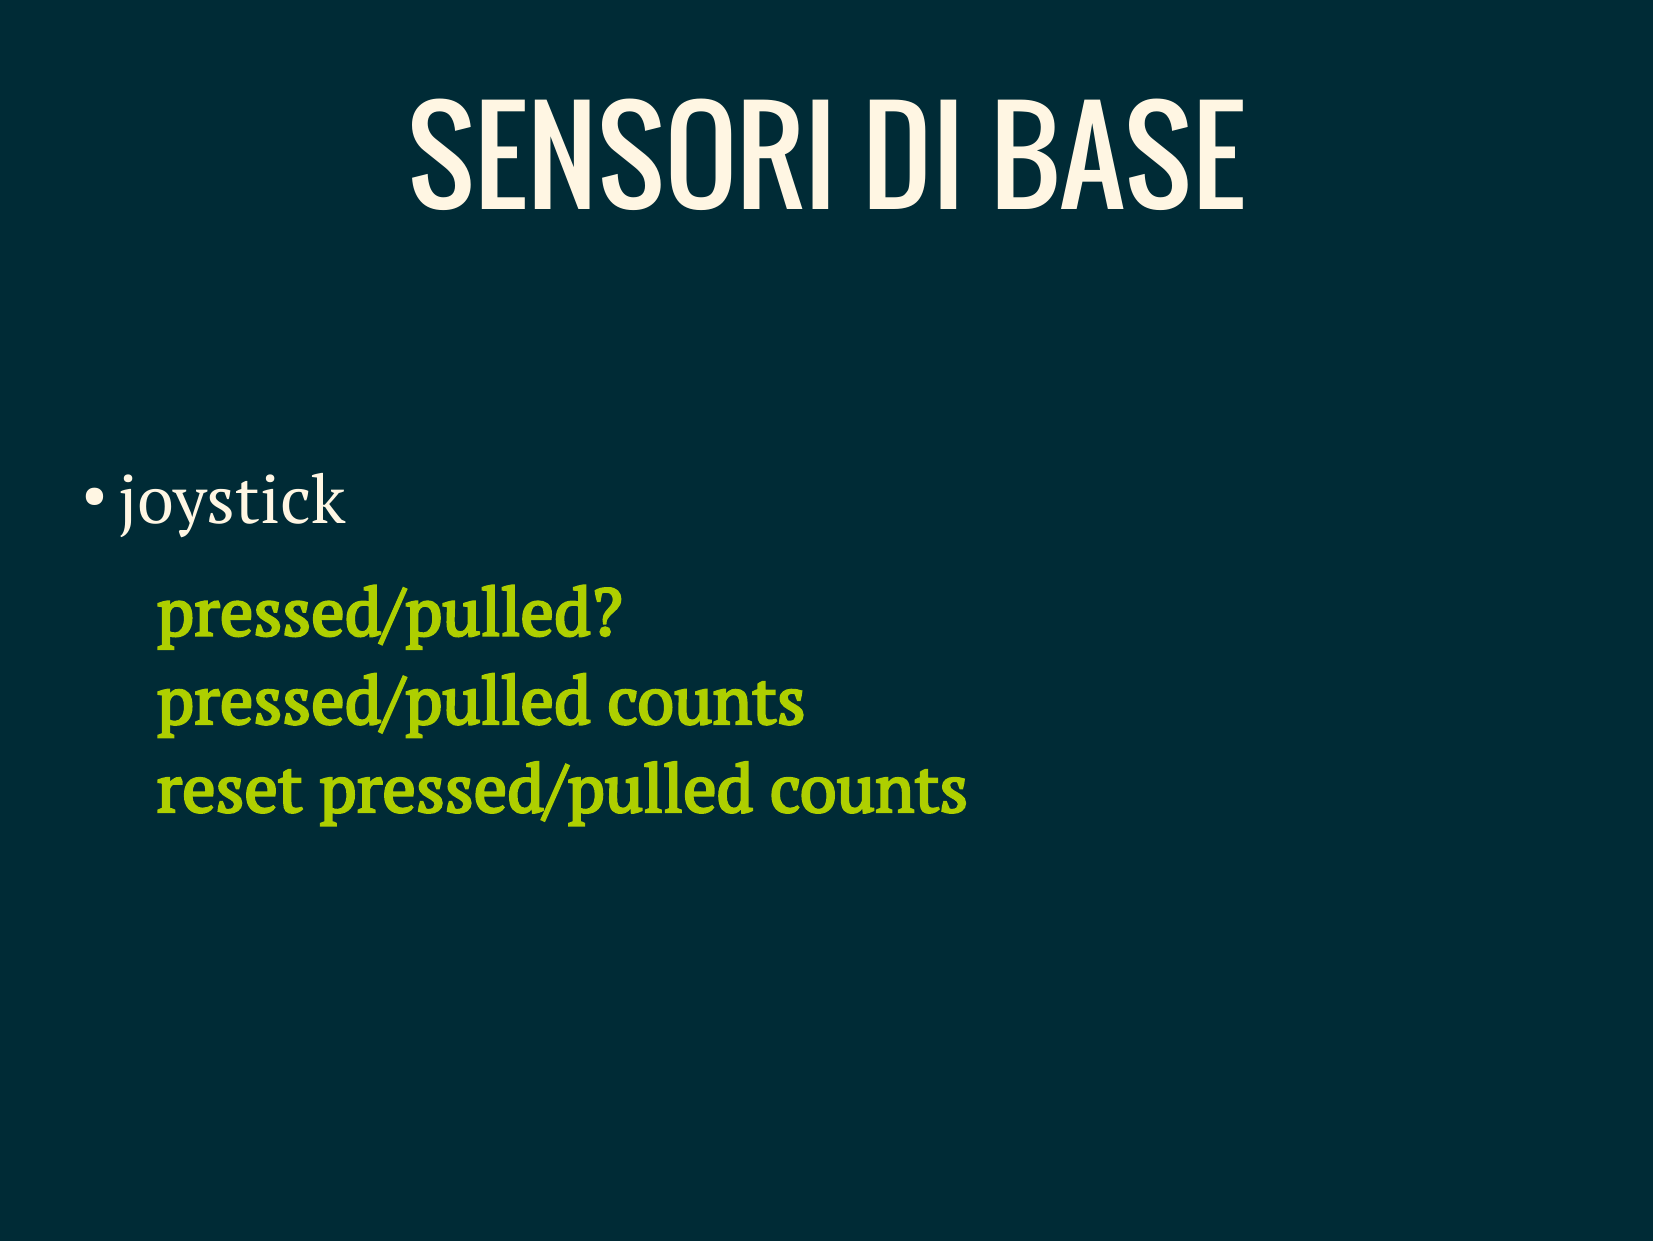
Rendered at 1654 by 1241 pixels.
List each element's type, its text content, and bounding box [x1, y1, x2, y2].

text_box joystick pressed/pulled? pressed/pulled counts reset pressed/pulled counts [82, 366, 1571, 1193]
title SENSORI di base [82, 49, 1571, 257]
